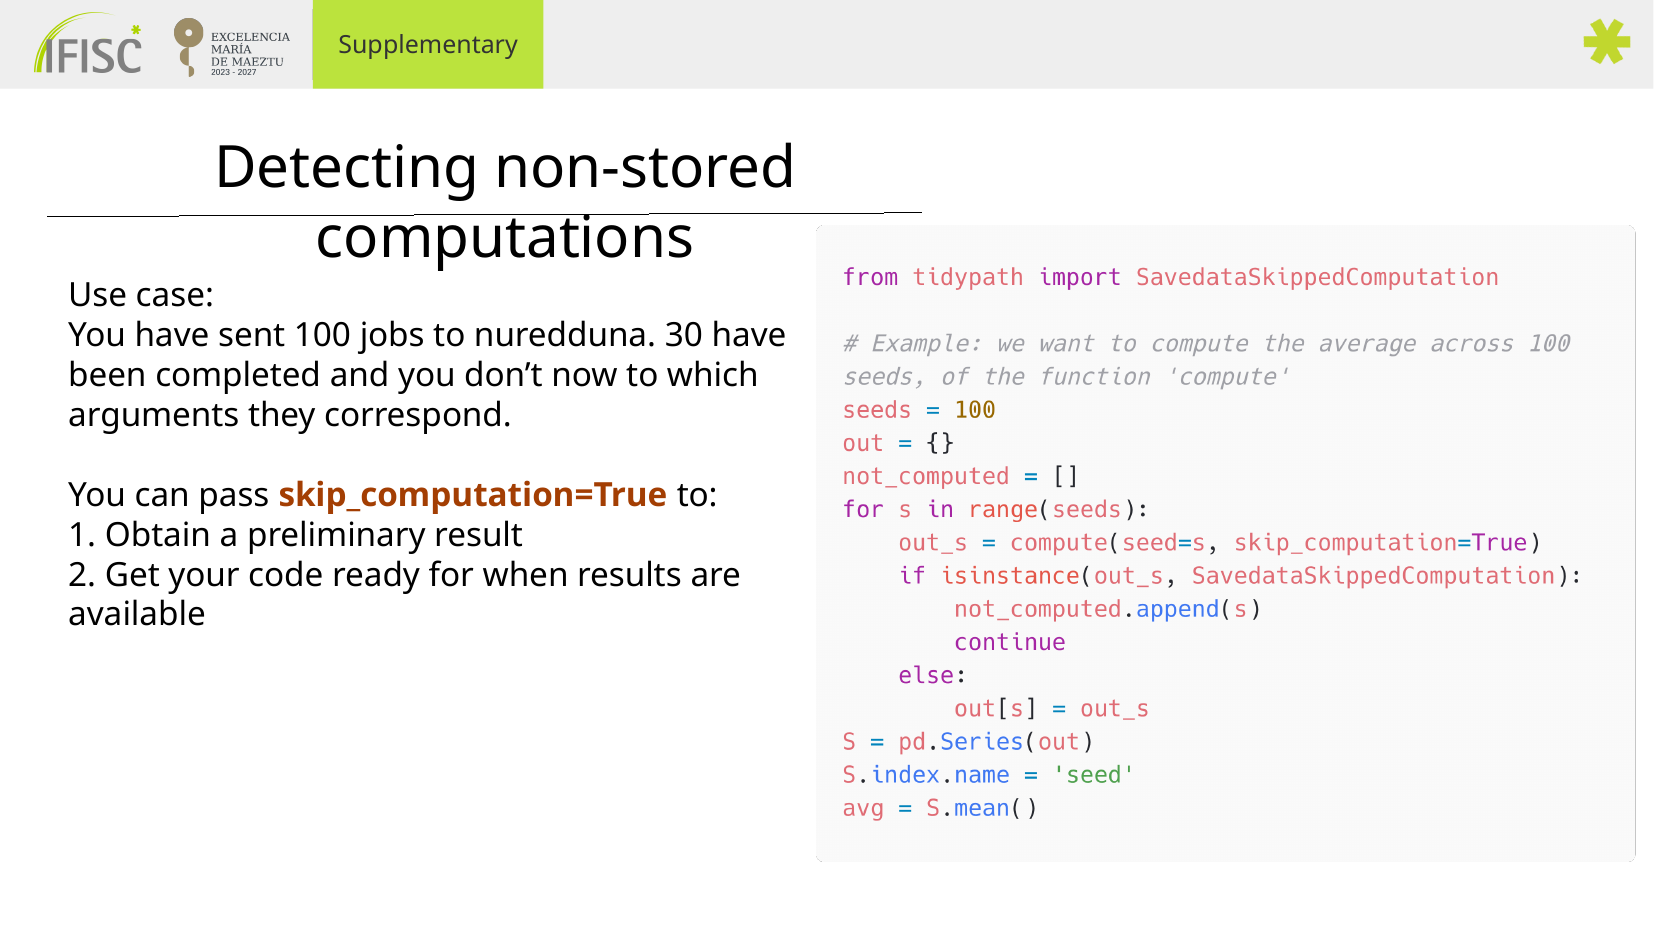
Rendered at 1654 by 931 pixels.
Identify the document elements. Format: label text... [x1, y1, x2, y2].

text_box Use case: You have sent 100 jobs to nuredduna. 30 have been completed and you don’t now to which arguments they correspond. You can pass skip_computation=True to: 1. Obtain a preliminary result 2. Get your code ready for when results are available [53, 265, 810, 641]
picture [174, 18, 290, 77]
picture [814, 225, 1636, 863]
text_box Detecting non-stored computations [41, 122, 969, 278]
picture [29, 9, 148, 76]
picture [1582, 17, 1631, 65]
text_box Supplementary [312, 0, 544, 89]
